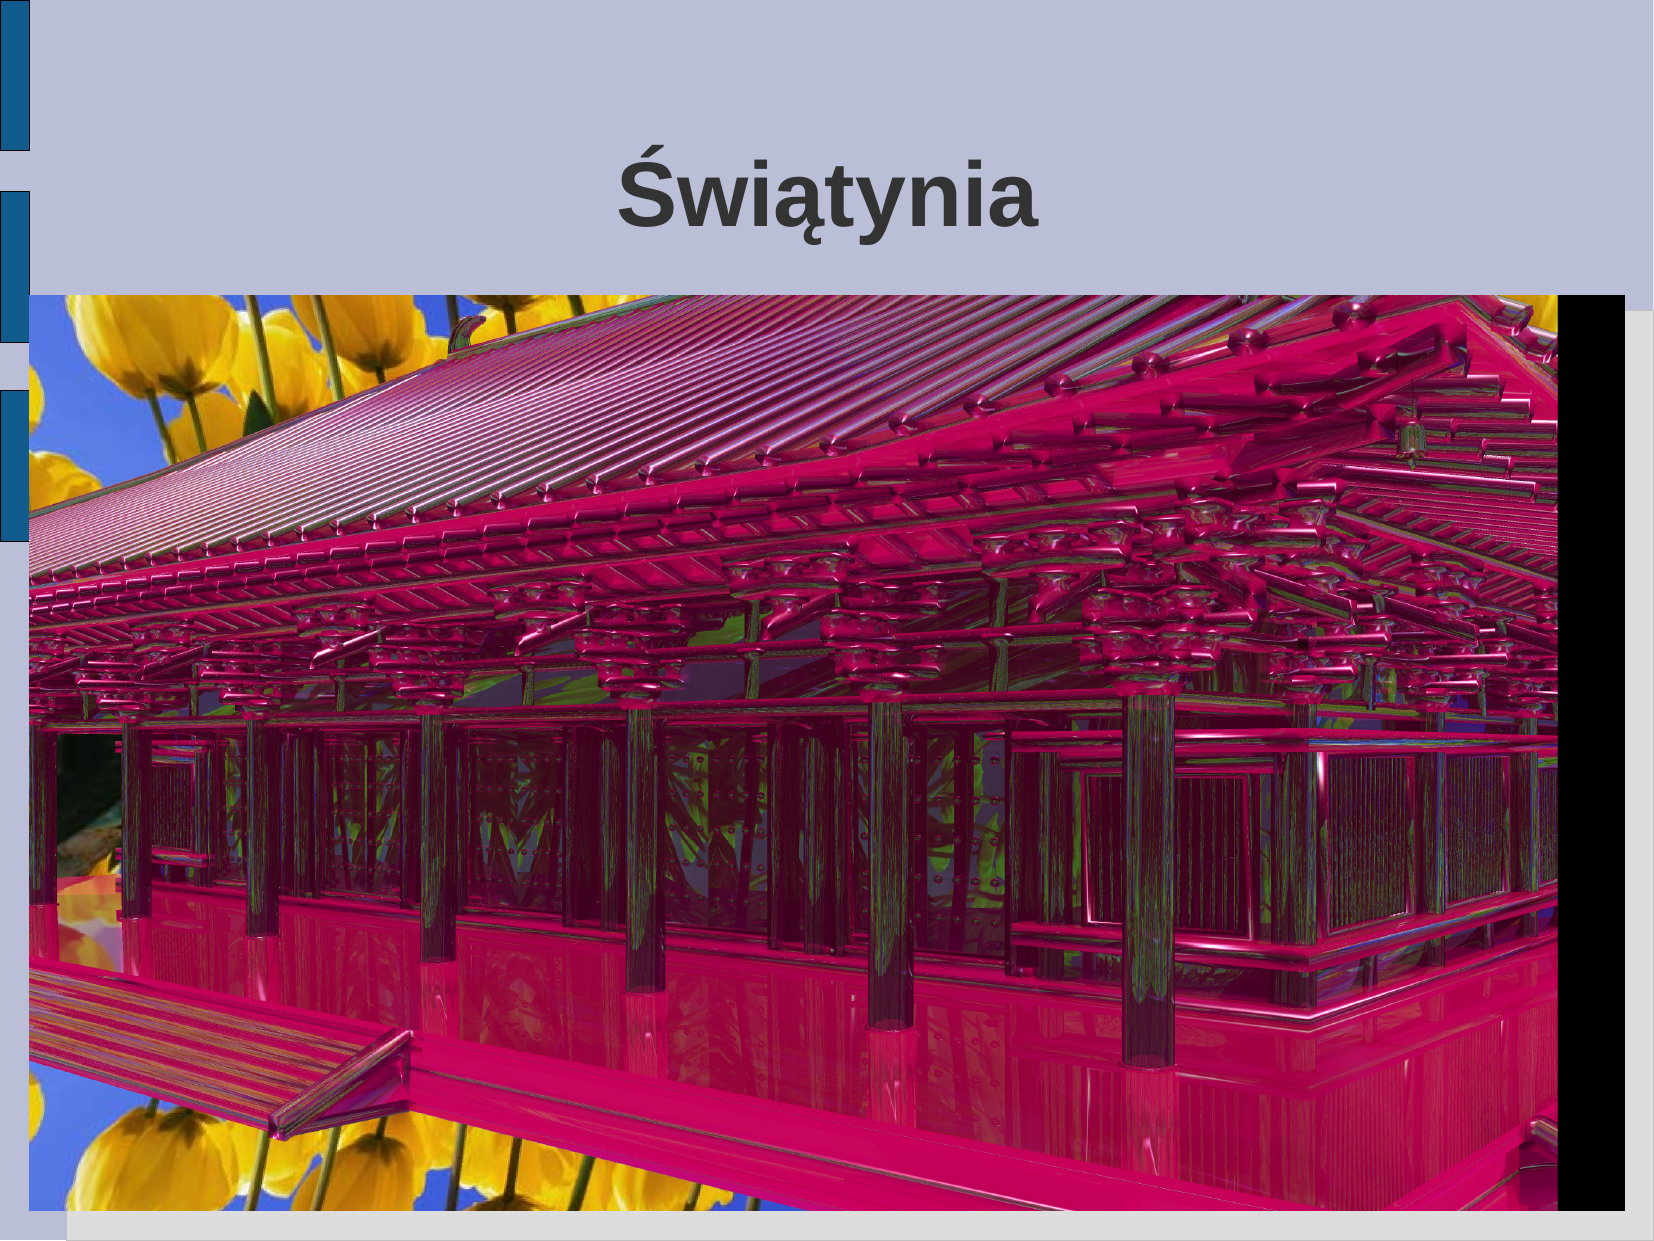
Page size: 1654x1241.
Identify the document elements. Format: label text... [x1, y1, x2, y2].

picture [29, 295, 1625, 1211]
title Świątynia [121, 91, 1534, 295]
